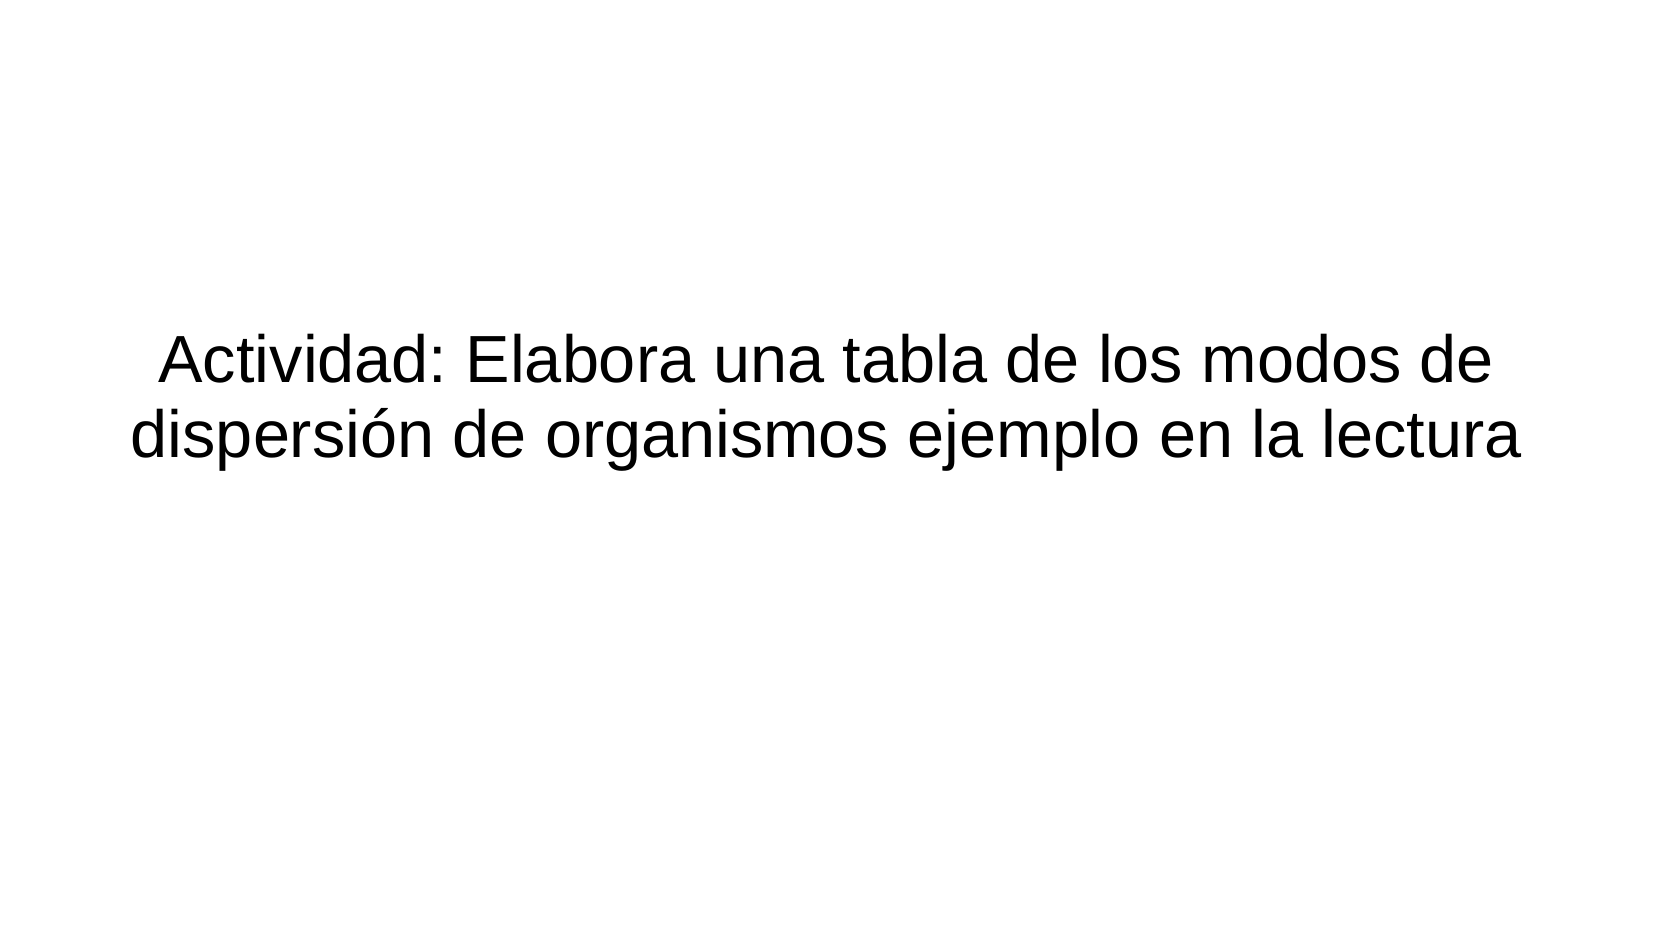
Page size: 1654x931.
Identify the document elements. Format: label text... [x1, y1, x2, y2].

subtitle Actividad: Elabora una tabla de los modos de dispersión de organismos ejemplo en la lectura [82, 37, 1571, 757]
